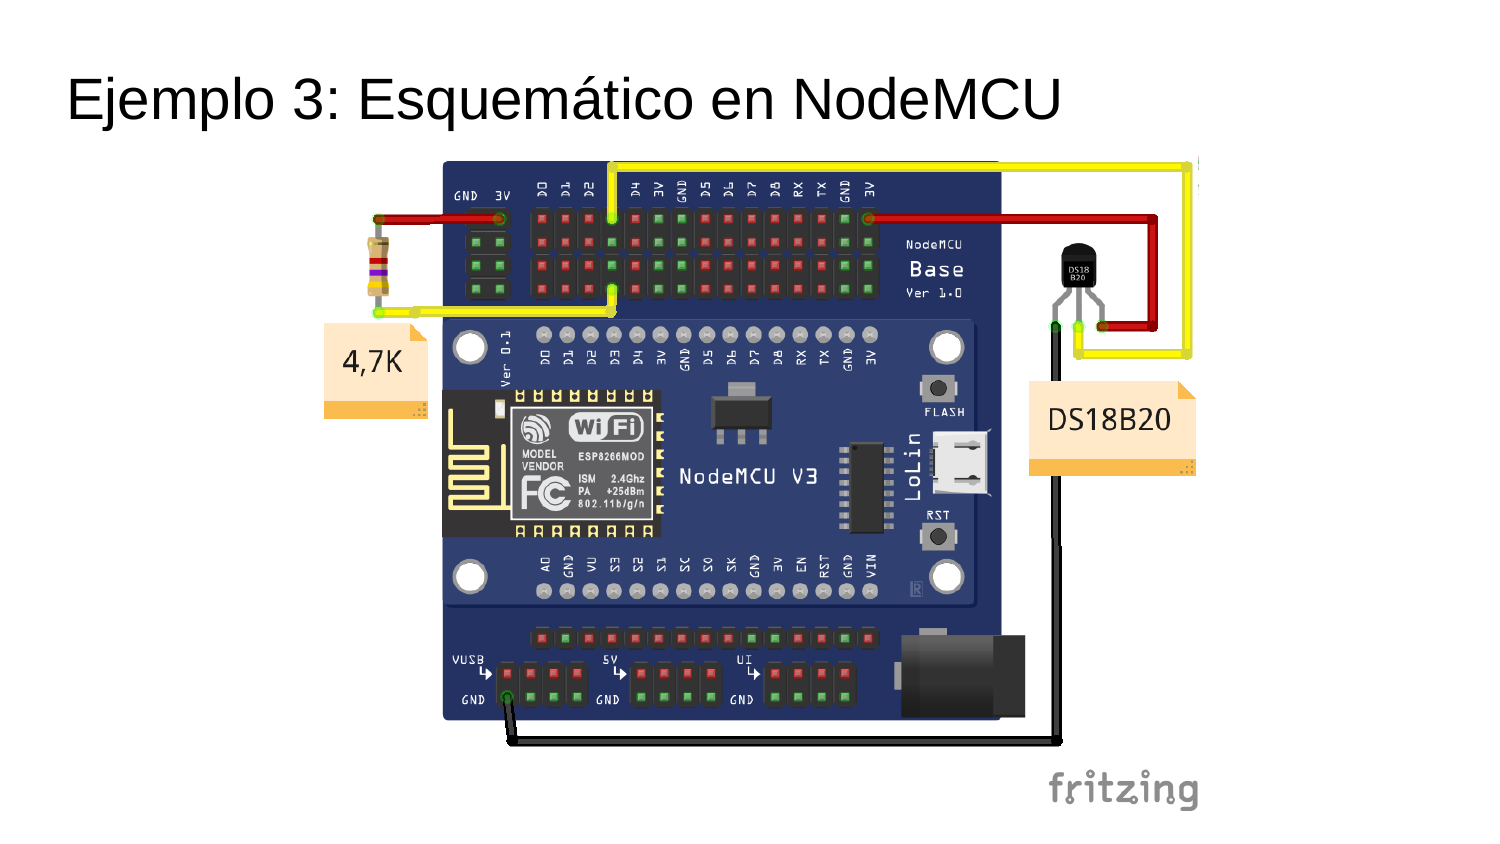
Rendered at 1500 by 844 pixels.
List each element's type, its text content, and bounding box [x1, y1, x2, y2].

text_box Ejemplo 3: Esquemático en NodeMCU [51, 46, 1449, 141]
picture [324, 156, 1199, 811]
